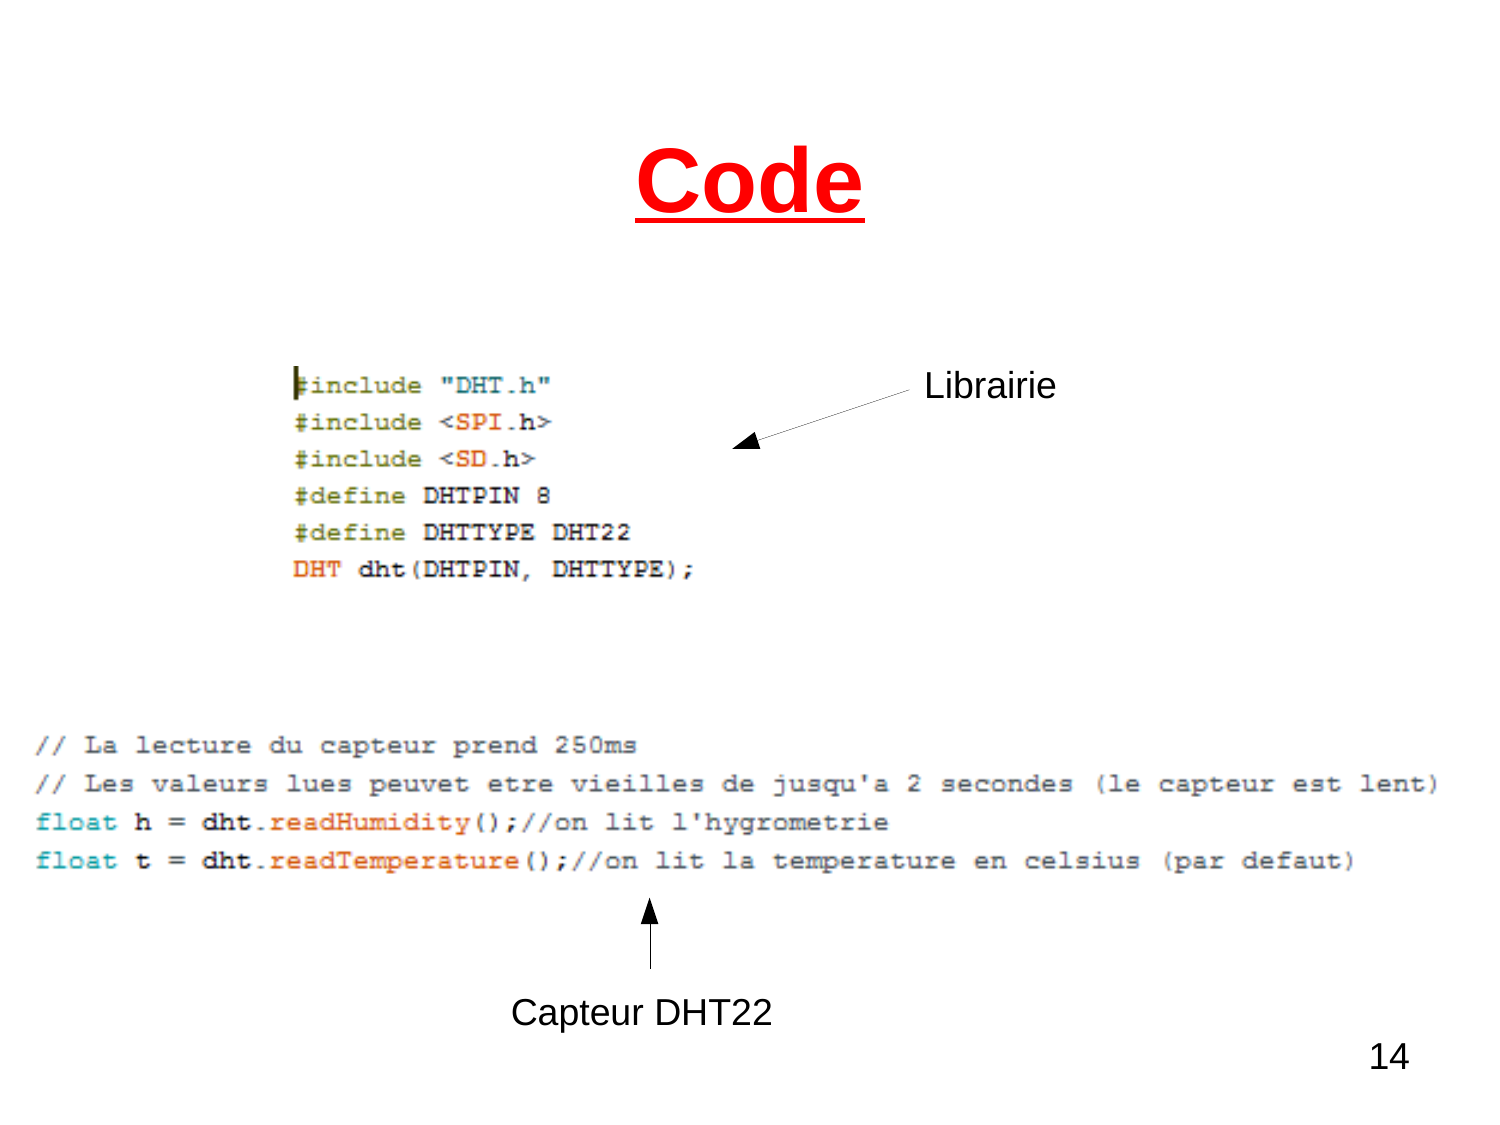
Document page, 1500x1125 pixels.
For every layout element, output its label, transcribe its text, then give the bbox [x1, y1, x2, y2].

text_box Librairie [909, 353, 1099, 414]
text_box Code [0, 113, 1500, 239]
text_box Capteur DHT22 [496, 980, 792, 1041]
picture [11, 720, 1470, 910]
picture [276, 366, 709, 606]
